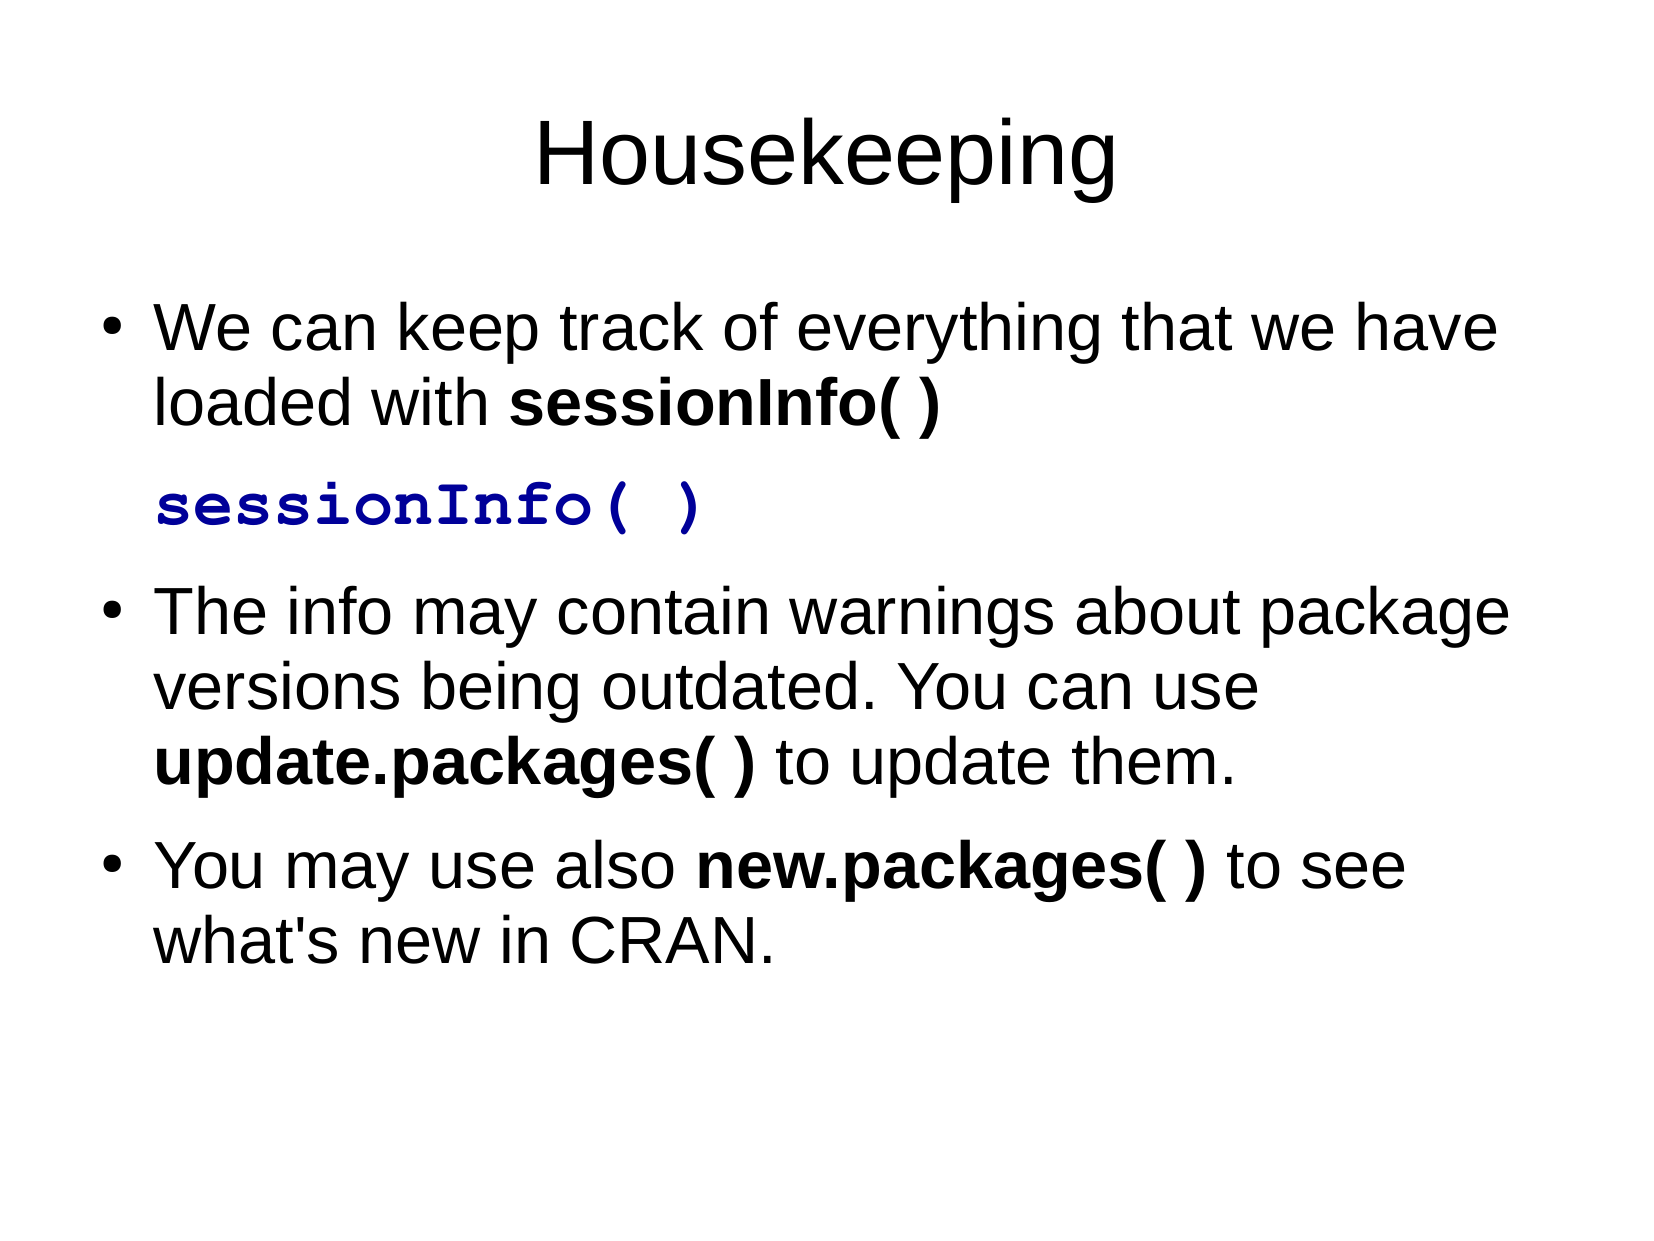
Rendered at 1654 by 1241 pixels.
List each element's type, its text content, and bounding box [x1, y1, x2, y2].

title Housekeeping [82, 49, 1571, 257]
list We can keep track of everything that we have loaded with sessionInfo( ) sessionInfo( ) The info may contain warnings about package versions being outdated. You can use update.packages( ) to update them. You may use also new.packages( ) to see what's new in CRAN. [82, 290, 1571, 1010]
